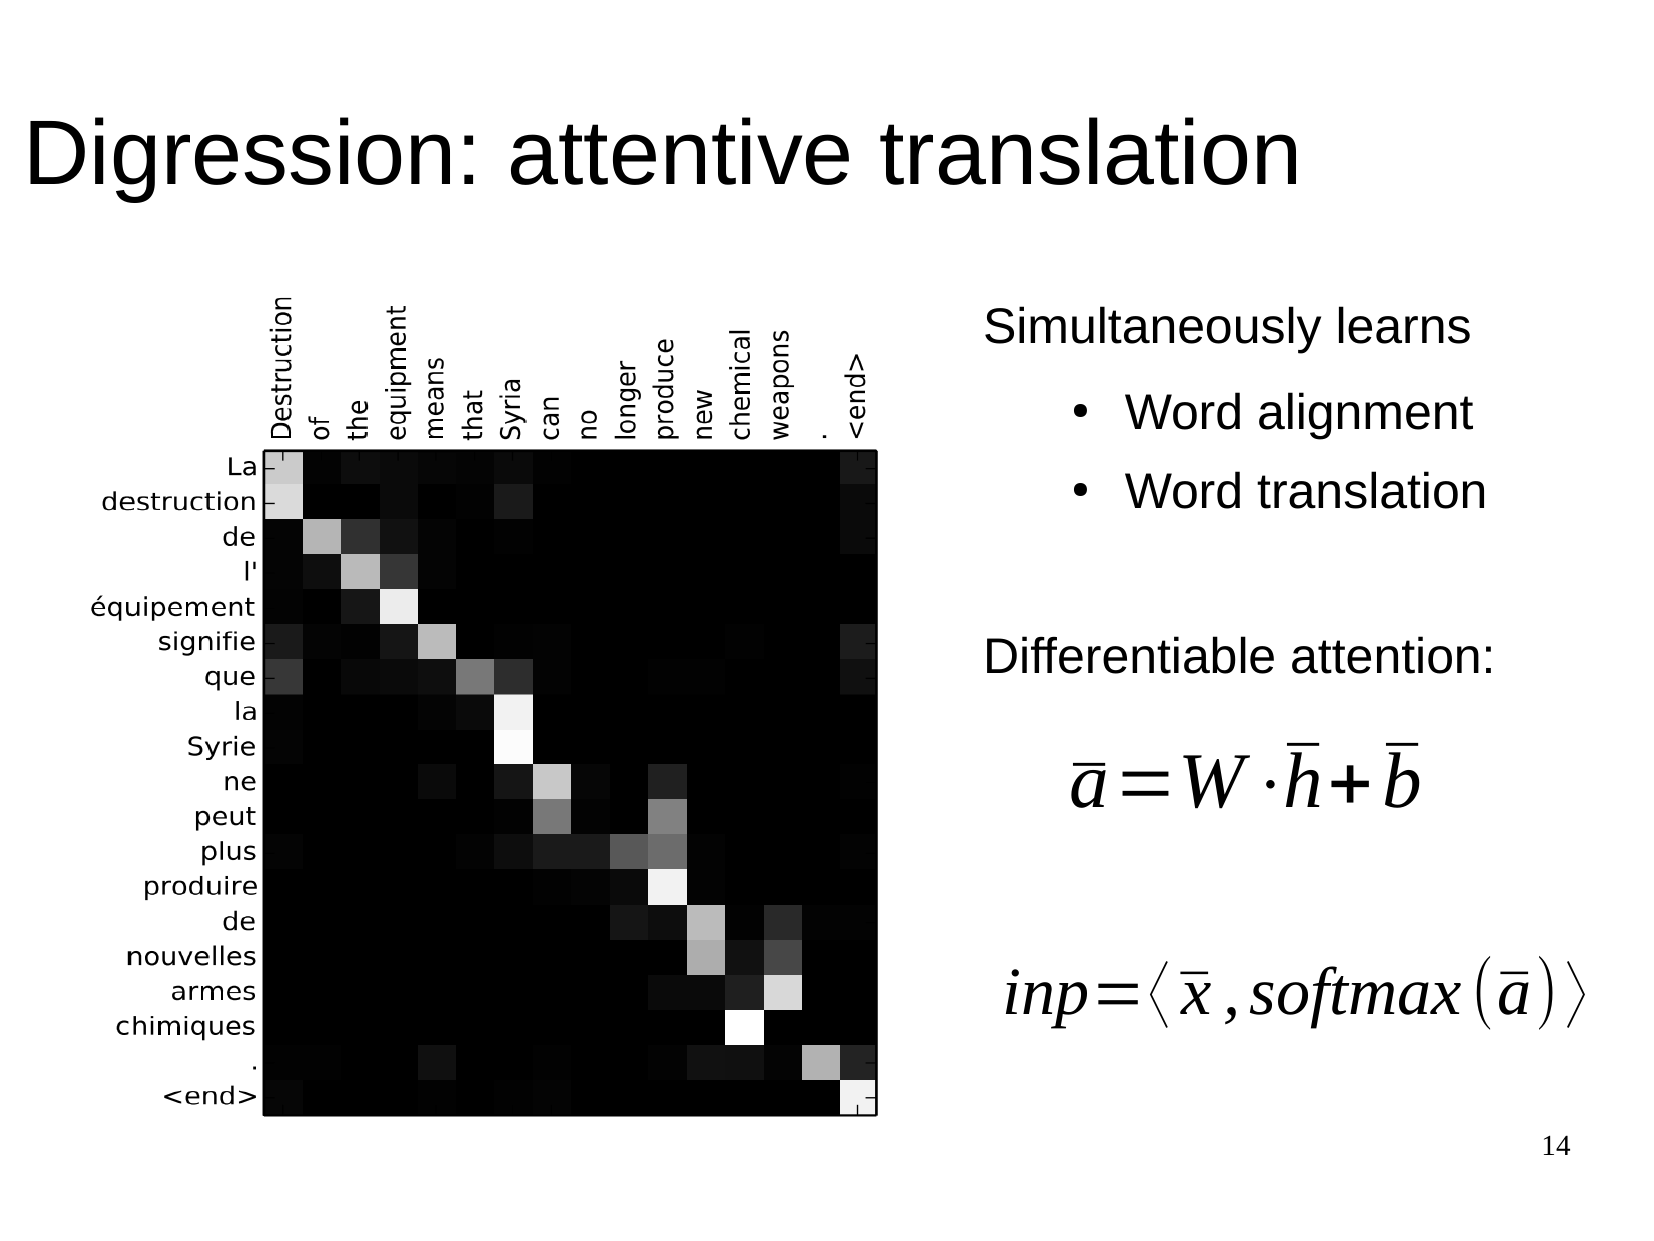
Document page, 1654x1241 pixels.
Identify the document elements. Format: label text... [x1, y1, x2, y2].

chart [1049, 738, 1442, 827]
list Simultaneously learns Word alignment Word translation Differentiable attention: [983, 298, 1501, 991]
title Digression: attentive translation [23, 49, 1512, 257]
chart [985, 950, 1604, 1033]
picture [51, 286, 922, 1141]
